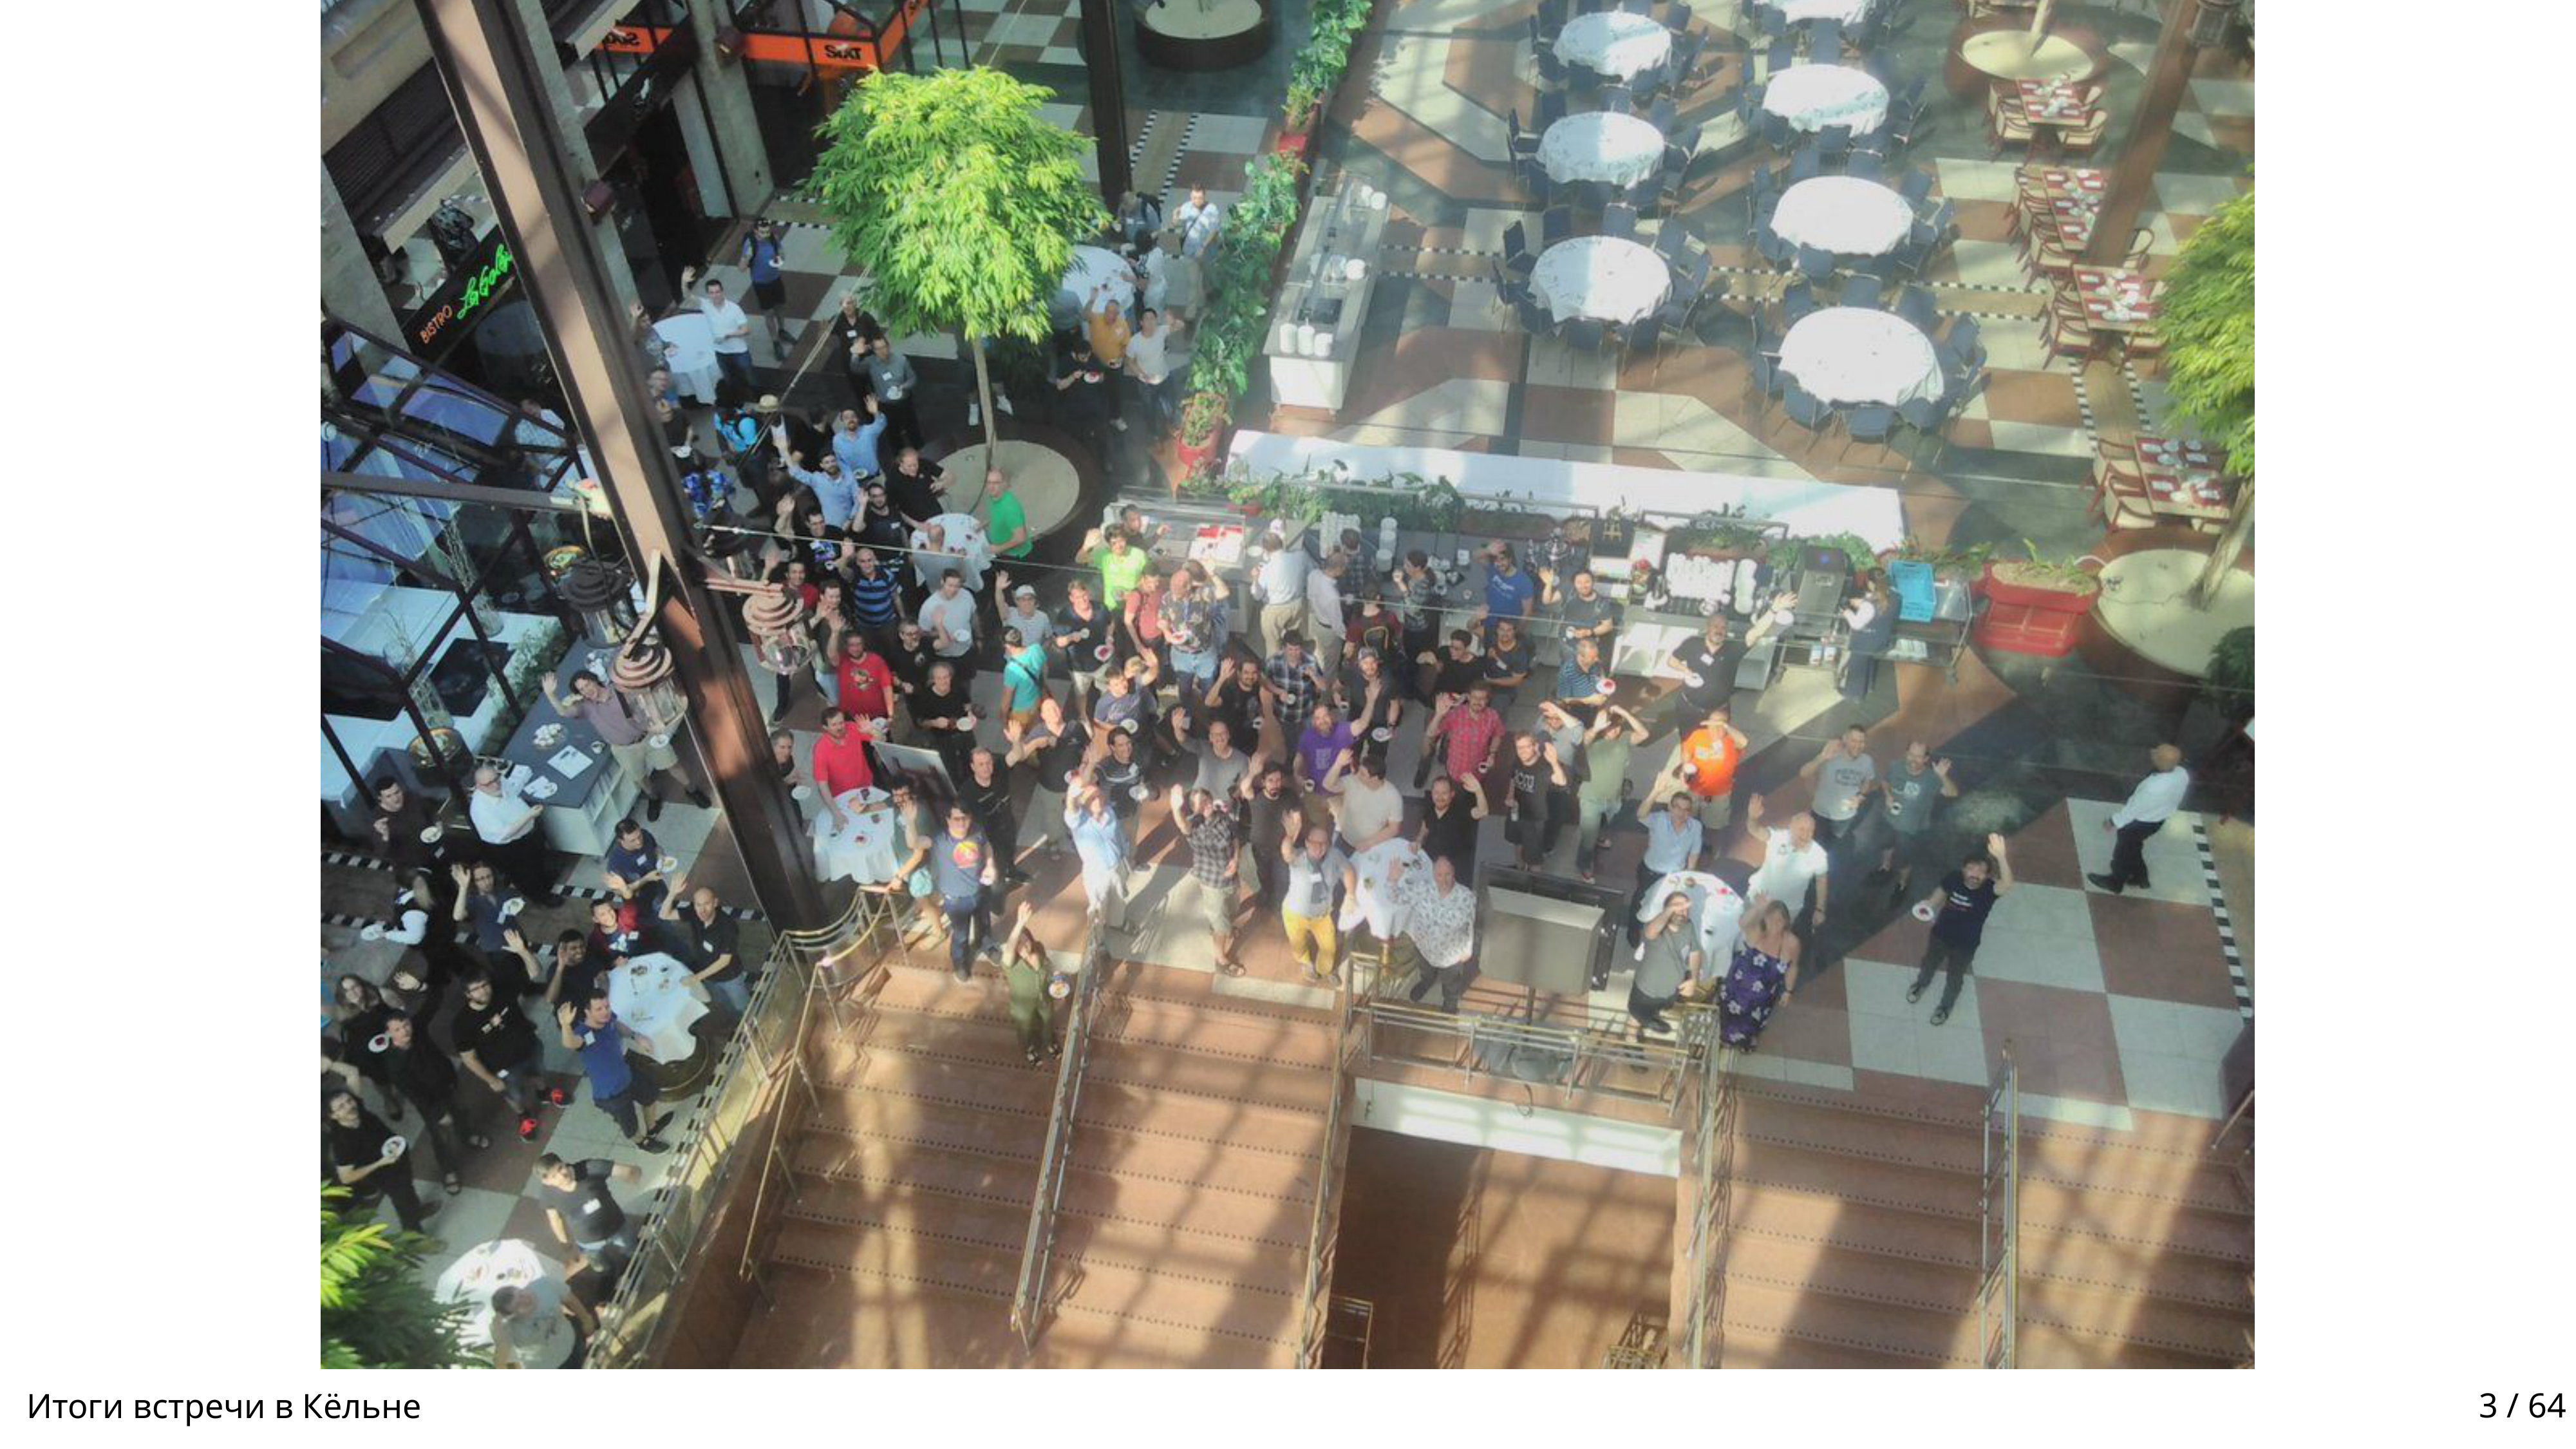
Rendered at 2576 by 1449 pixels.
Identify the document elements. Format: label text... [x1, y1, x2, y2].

picture [321, 0, 2255, 1369]
list Итоги встречи в Кёльне [17, 1376, 1114, 1431]
list <number> / 64 [1479, 1376, 2576, 1431]
